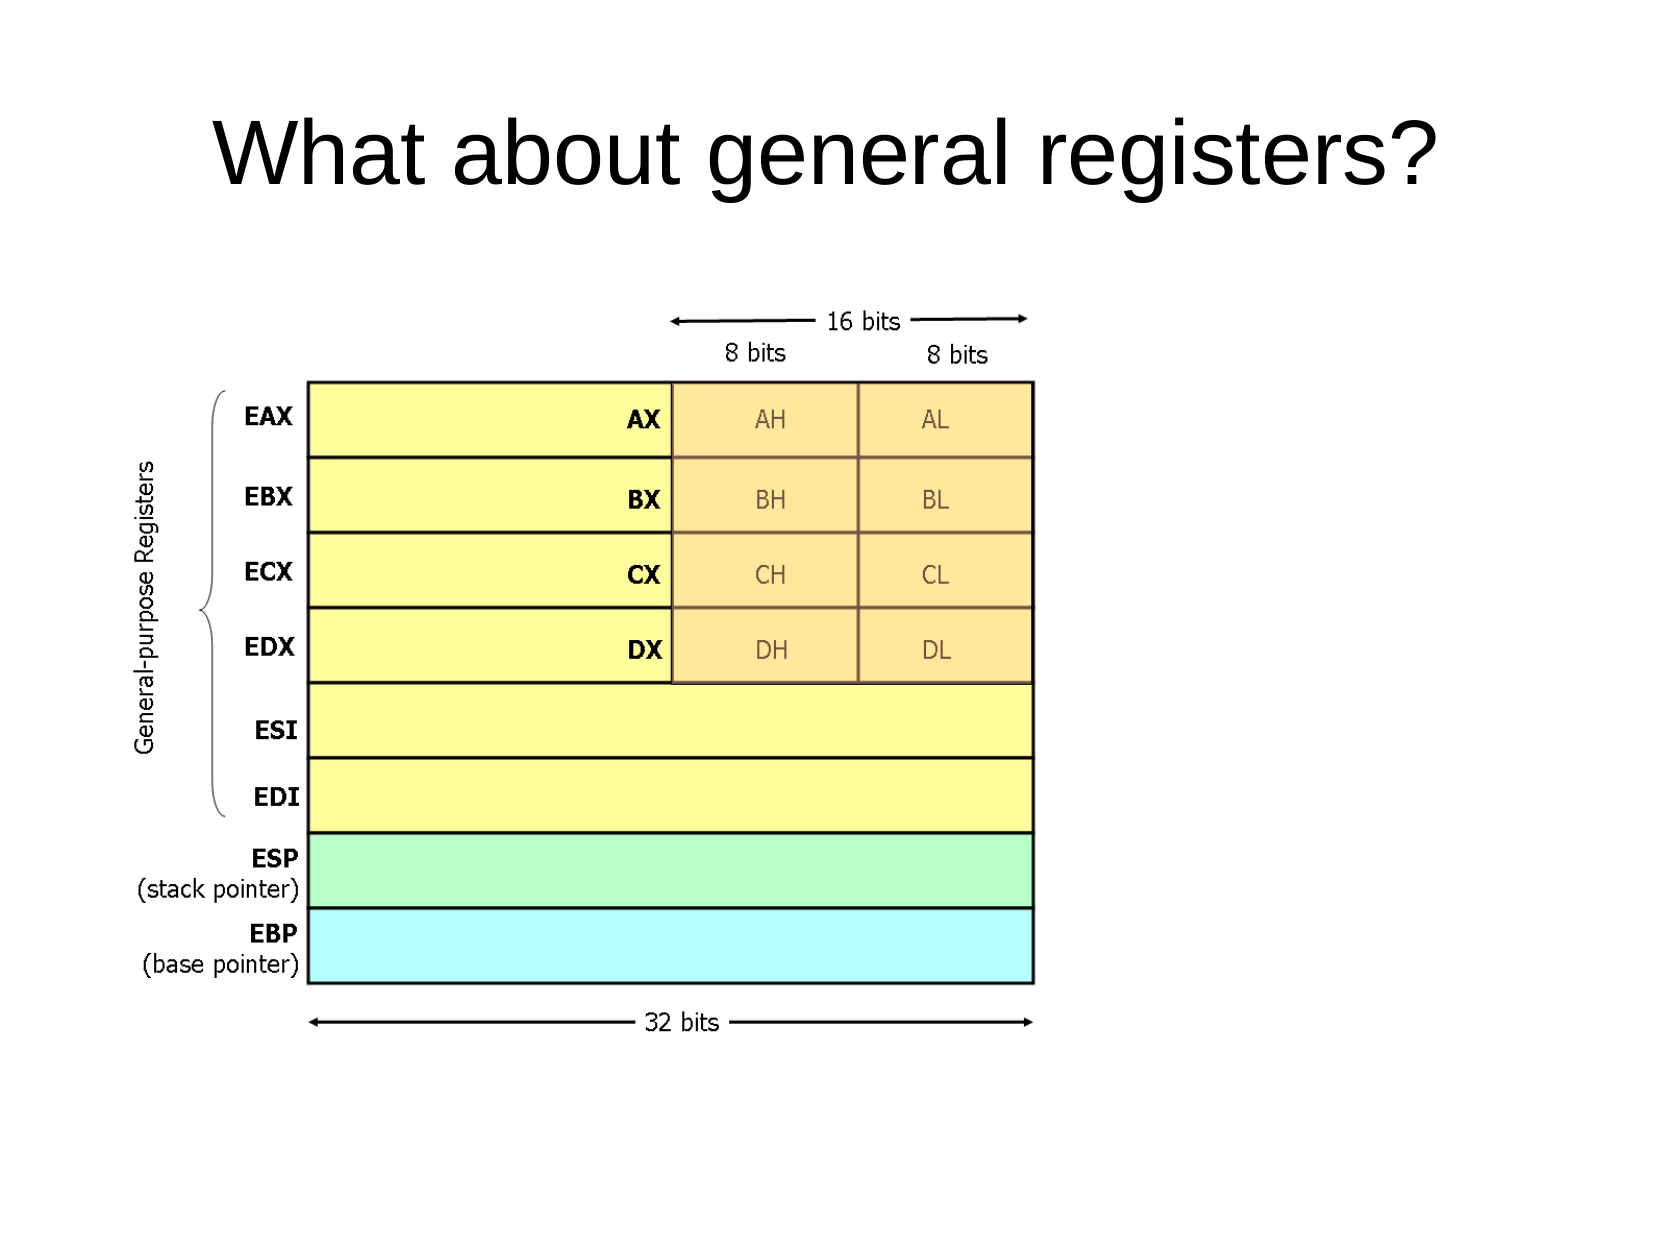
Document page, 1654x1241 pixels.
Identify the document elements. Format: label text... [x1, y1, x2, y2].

picture [75, 299, 1075, 1050]
title What about general registers? [82, 49, 1571, 257]
